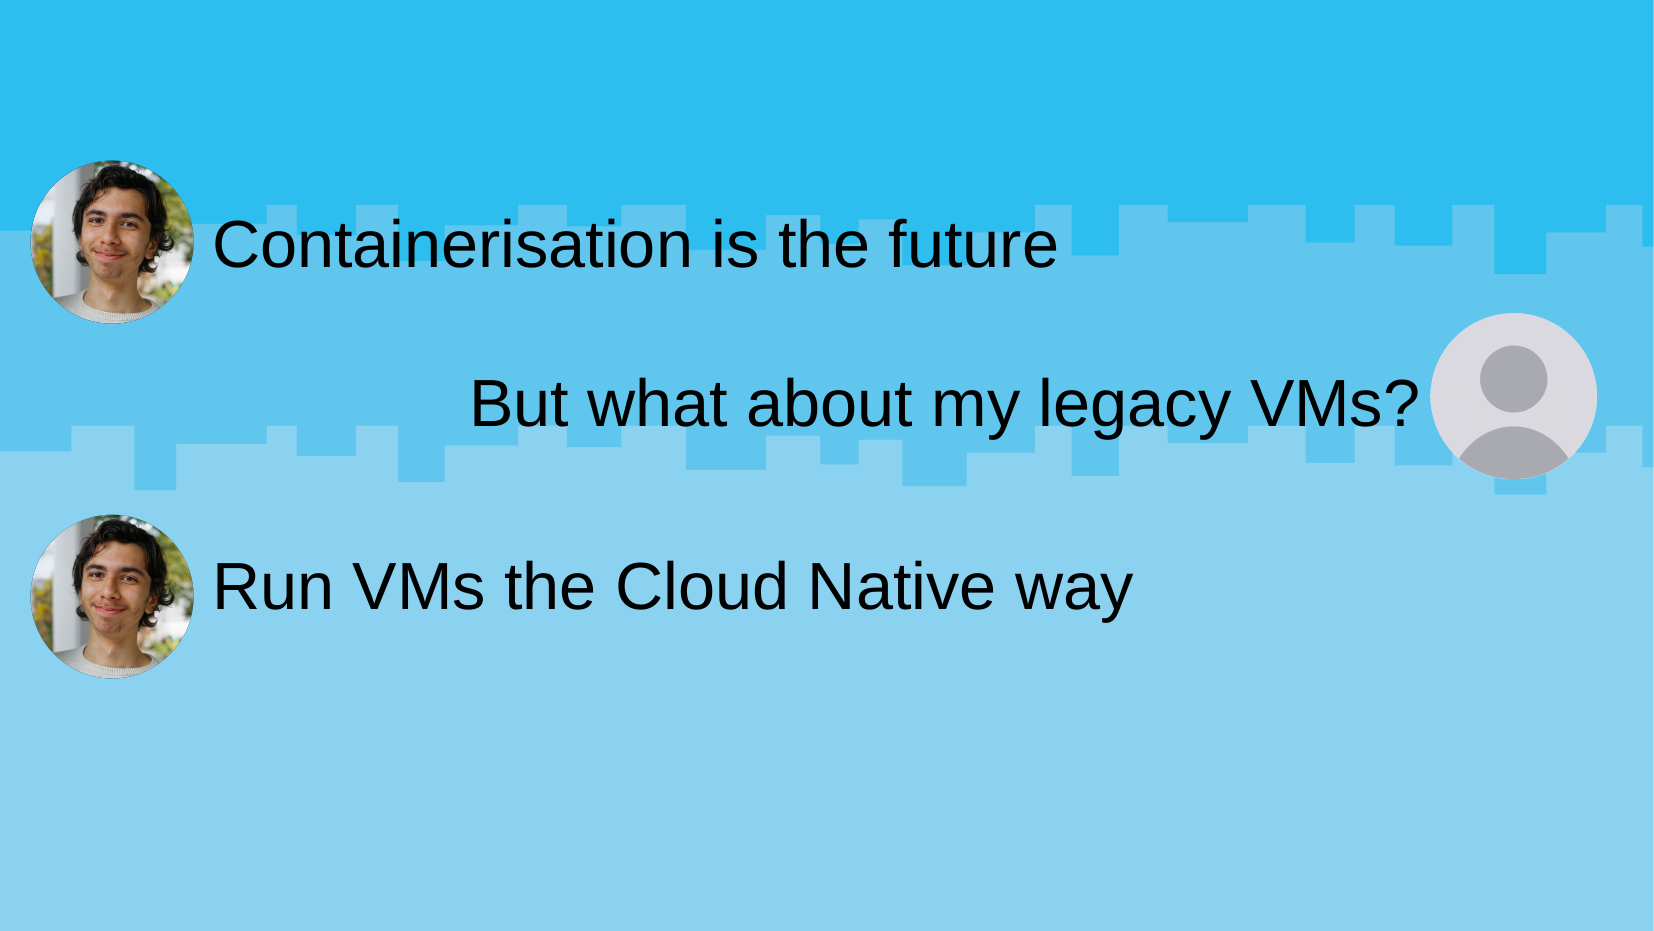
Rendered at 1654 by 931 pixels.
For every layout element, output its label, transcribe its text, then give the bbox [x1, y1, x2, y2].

list Me: Run VMs the Cloud Native way [195, 549, 1571, 668]
list Me: Containerisation is the future [195, 206, 1571, 325]
picture [0, 0, 1654, 931]
list But what about my legacy VMs? :You [82, 366, 1571, 485]
